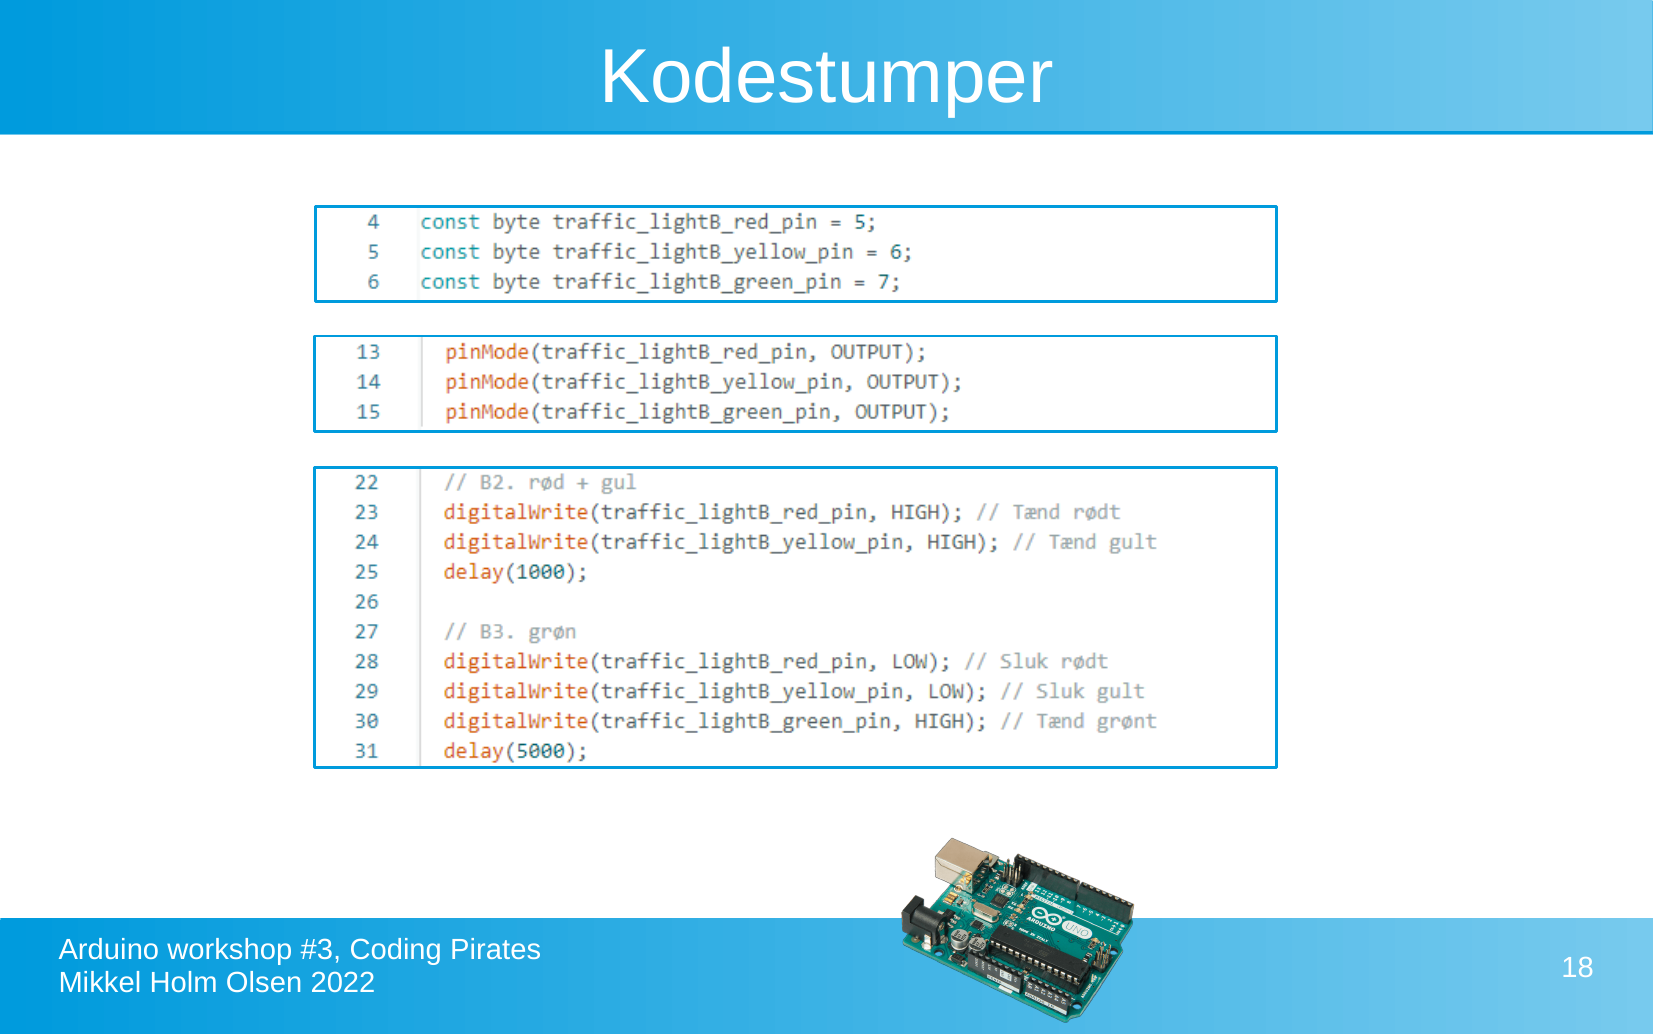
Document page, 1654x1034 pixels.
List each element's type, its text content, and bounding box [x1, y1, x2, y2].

picture [900, 836, 1138, 1024]
picture [317, 470, 1274, 765]
picture [317, 338, 1274, 429]
picture [318, 209, 1274, 299]
title Kodestumper [58, 32, 1594, 120]
